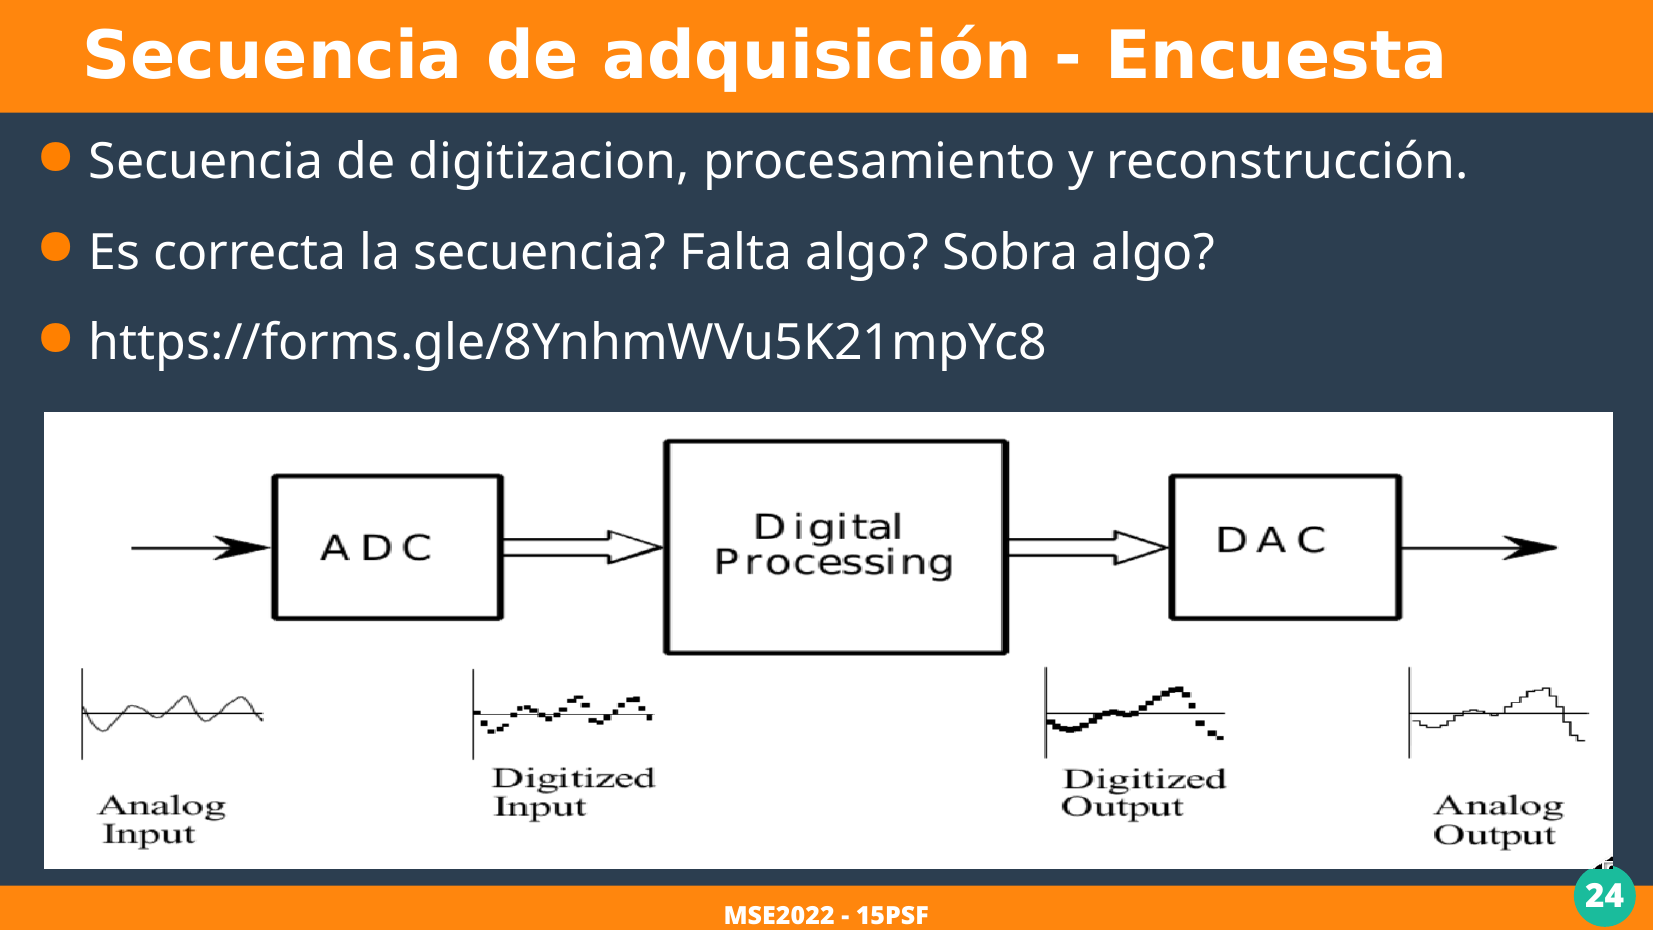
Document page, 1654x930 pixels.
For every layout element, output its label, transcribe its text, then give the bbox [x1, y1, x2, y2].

list Secuencia de digitizacion, procesamiento y reconstrucción. Es correcta la secuencia? Falta algo? Sobra algo? https://forms.gle/8YnhmWVu5K21mpYc8 [18, 181, 1648, 375]
title Secuencia de adquisición - Encuesta [0, 16, 1653, 181]
picture [44, 412, 1613, 869]
